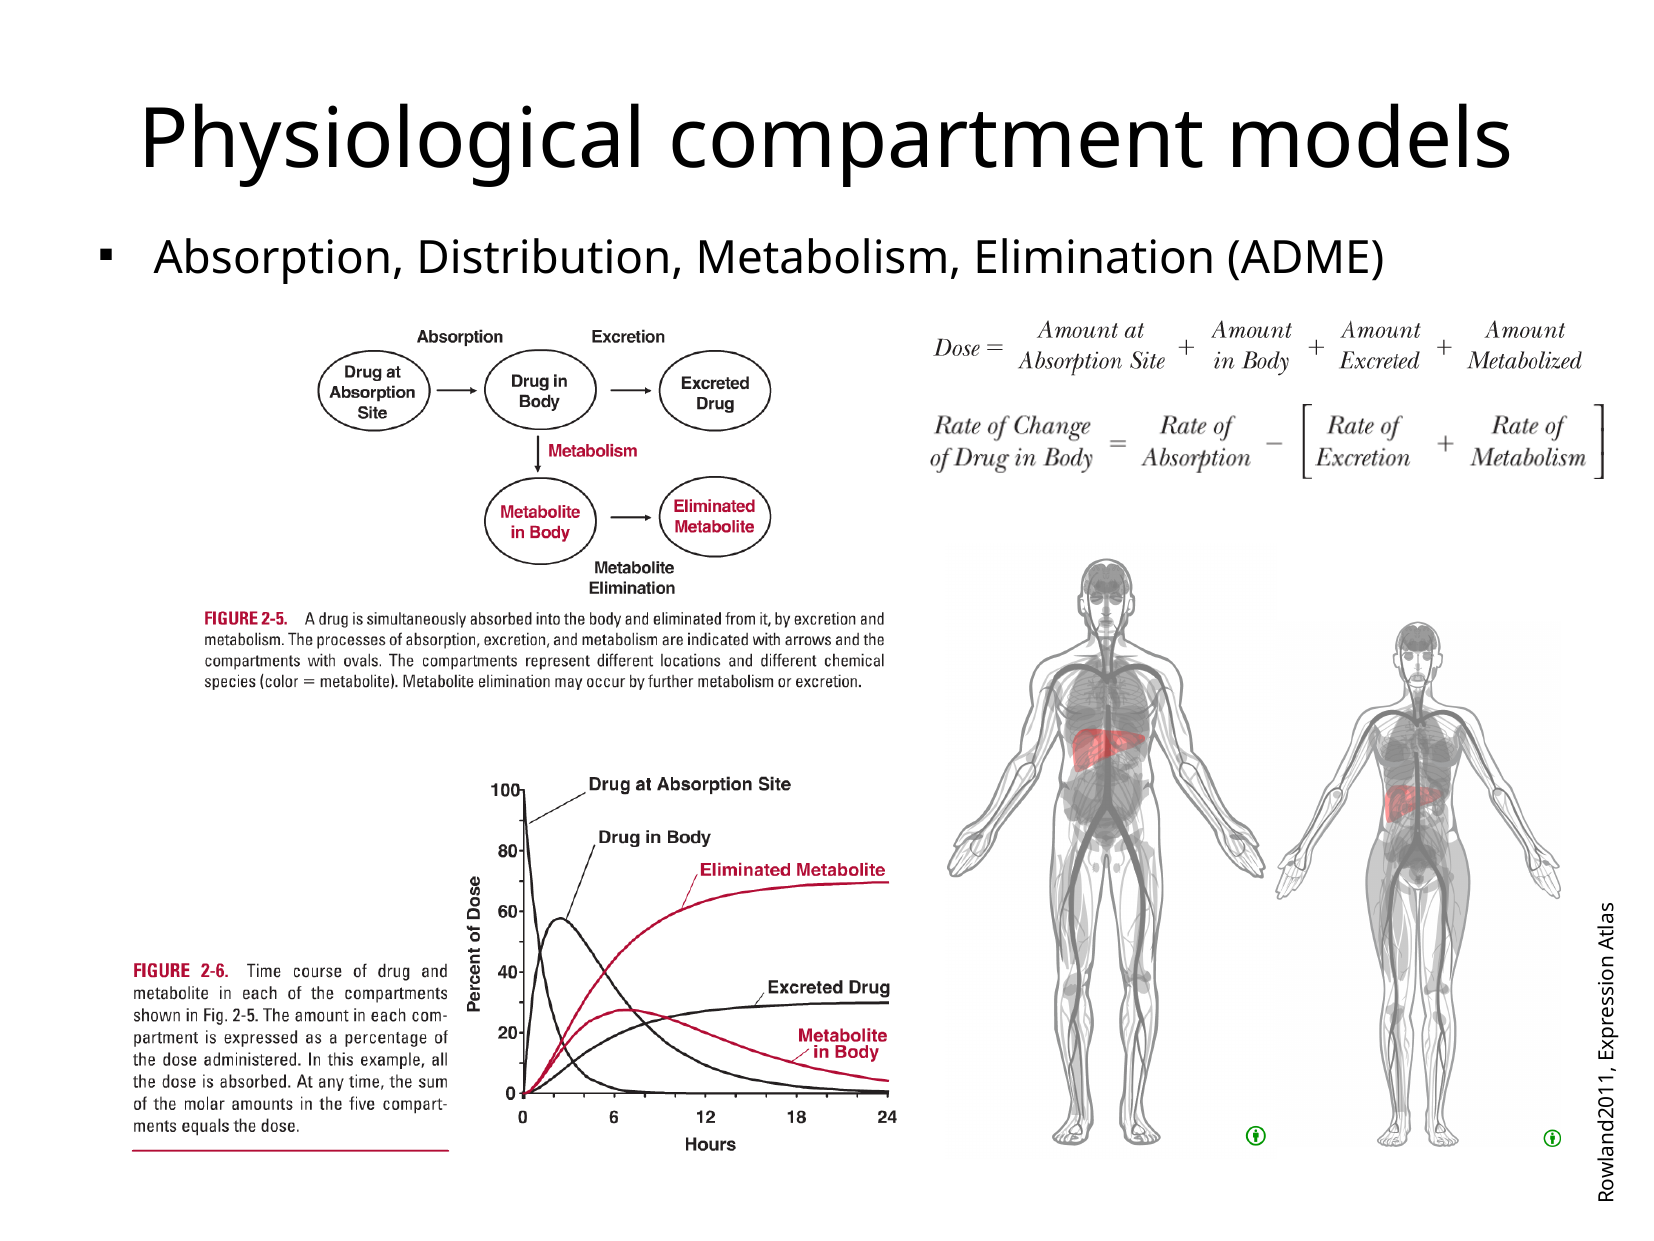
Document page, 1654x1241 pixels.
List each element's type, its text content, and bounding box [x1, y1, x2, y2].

picture [204, 329, 884, 691]
picture [930, 404, 1604, 479]
picture [945, 543, 1561, 1159]
text_box Rowland2011, Expression Atlas [1583, 899, 1641, 1219]
title Physiological compartment models [82, 31, 1571, 239]
picture [131, 776, 897, 1152]
picture [933, 320, 1582, 376]
list Absorption, Distribution, Metabolism, Elimination (ADME) [82, 224, 1471, 580]
